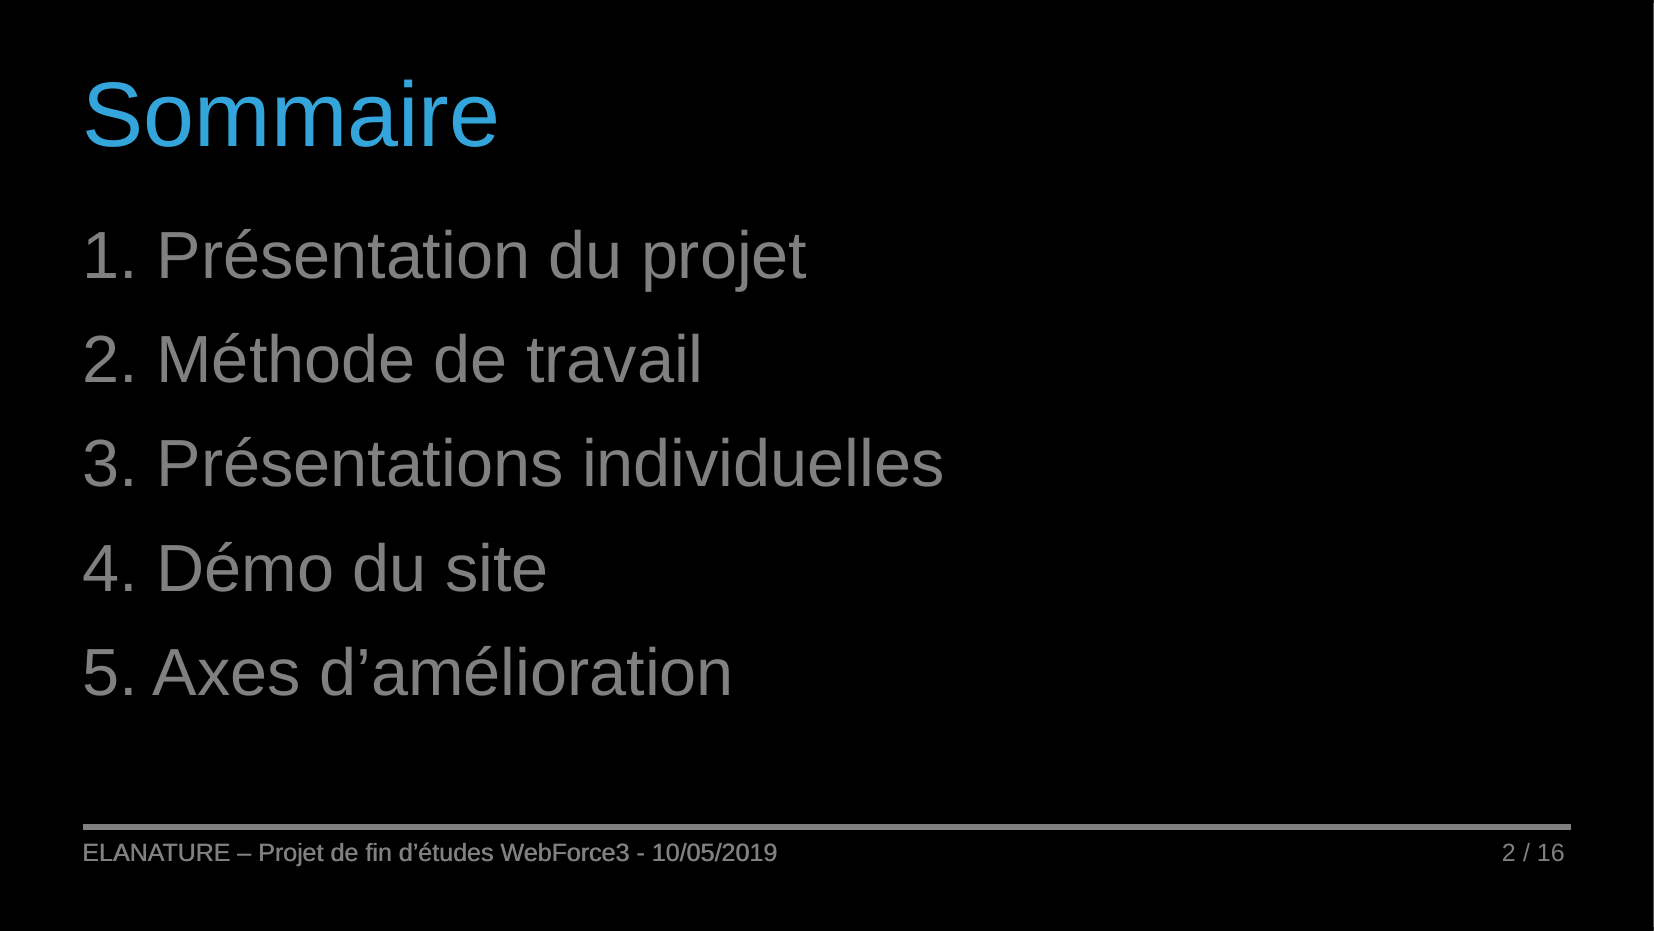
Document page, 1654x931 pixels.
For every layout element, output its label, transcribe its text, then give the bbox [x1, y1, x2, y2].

title Sommaire [82, 37, 1571, 193]
list 1. Présentation du projet 2. Méthode de travail 3. Présentations individuelles 4. Démo du site 5. Axes d’amélioration [82, 217, 1571, 758]
